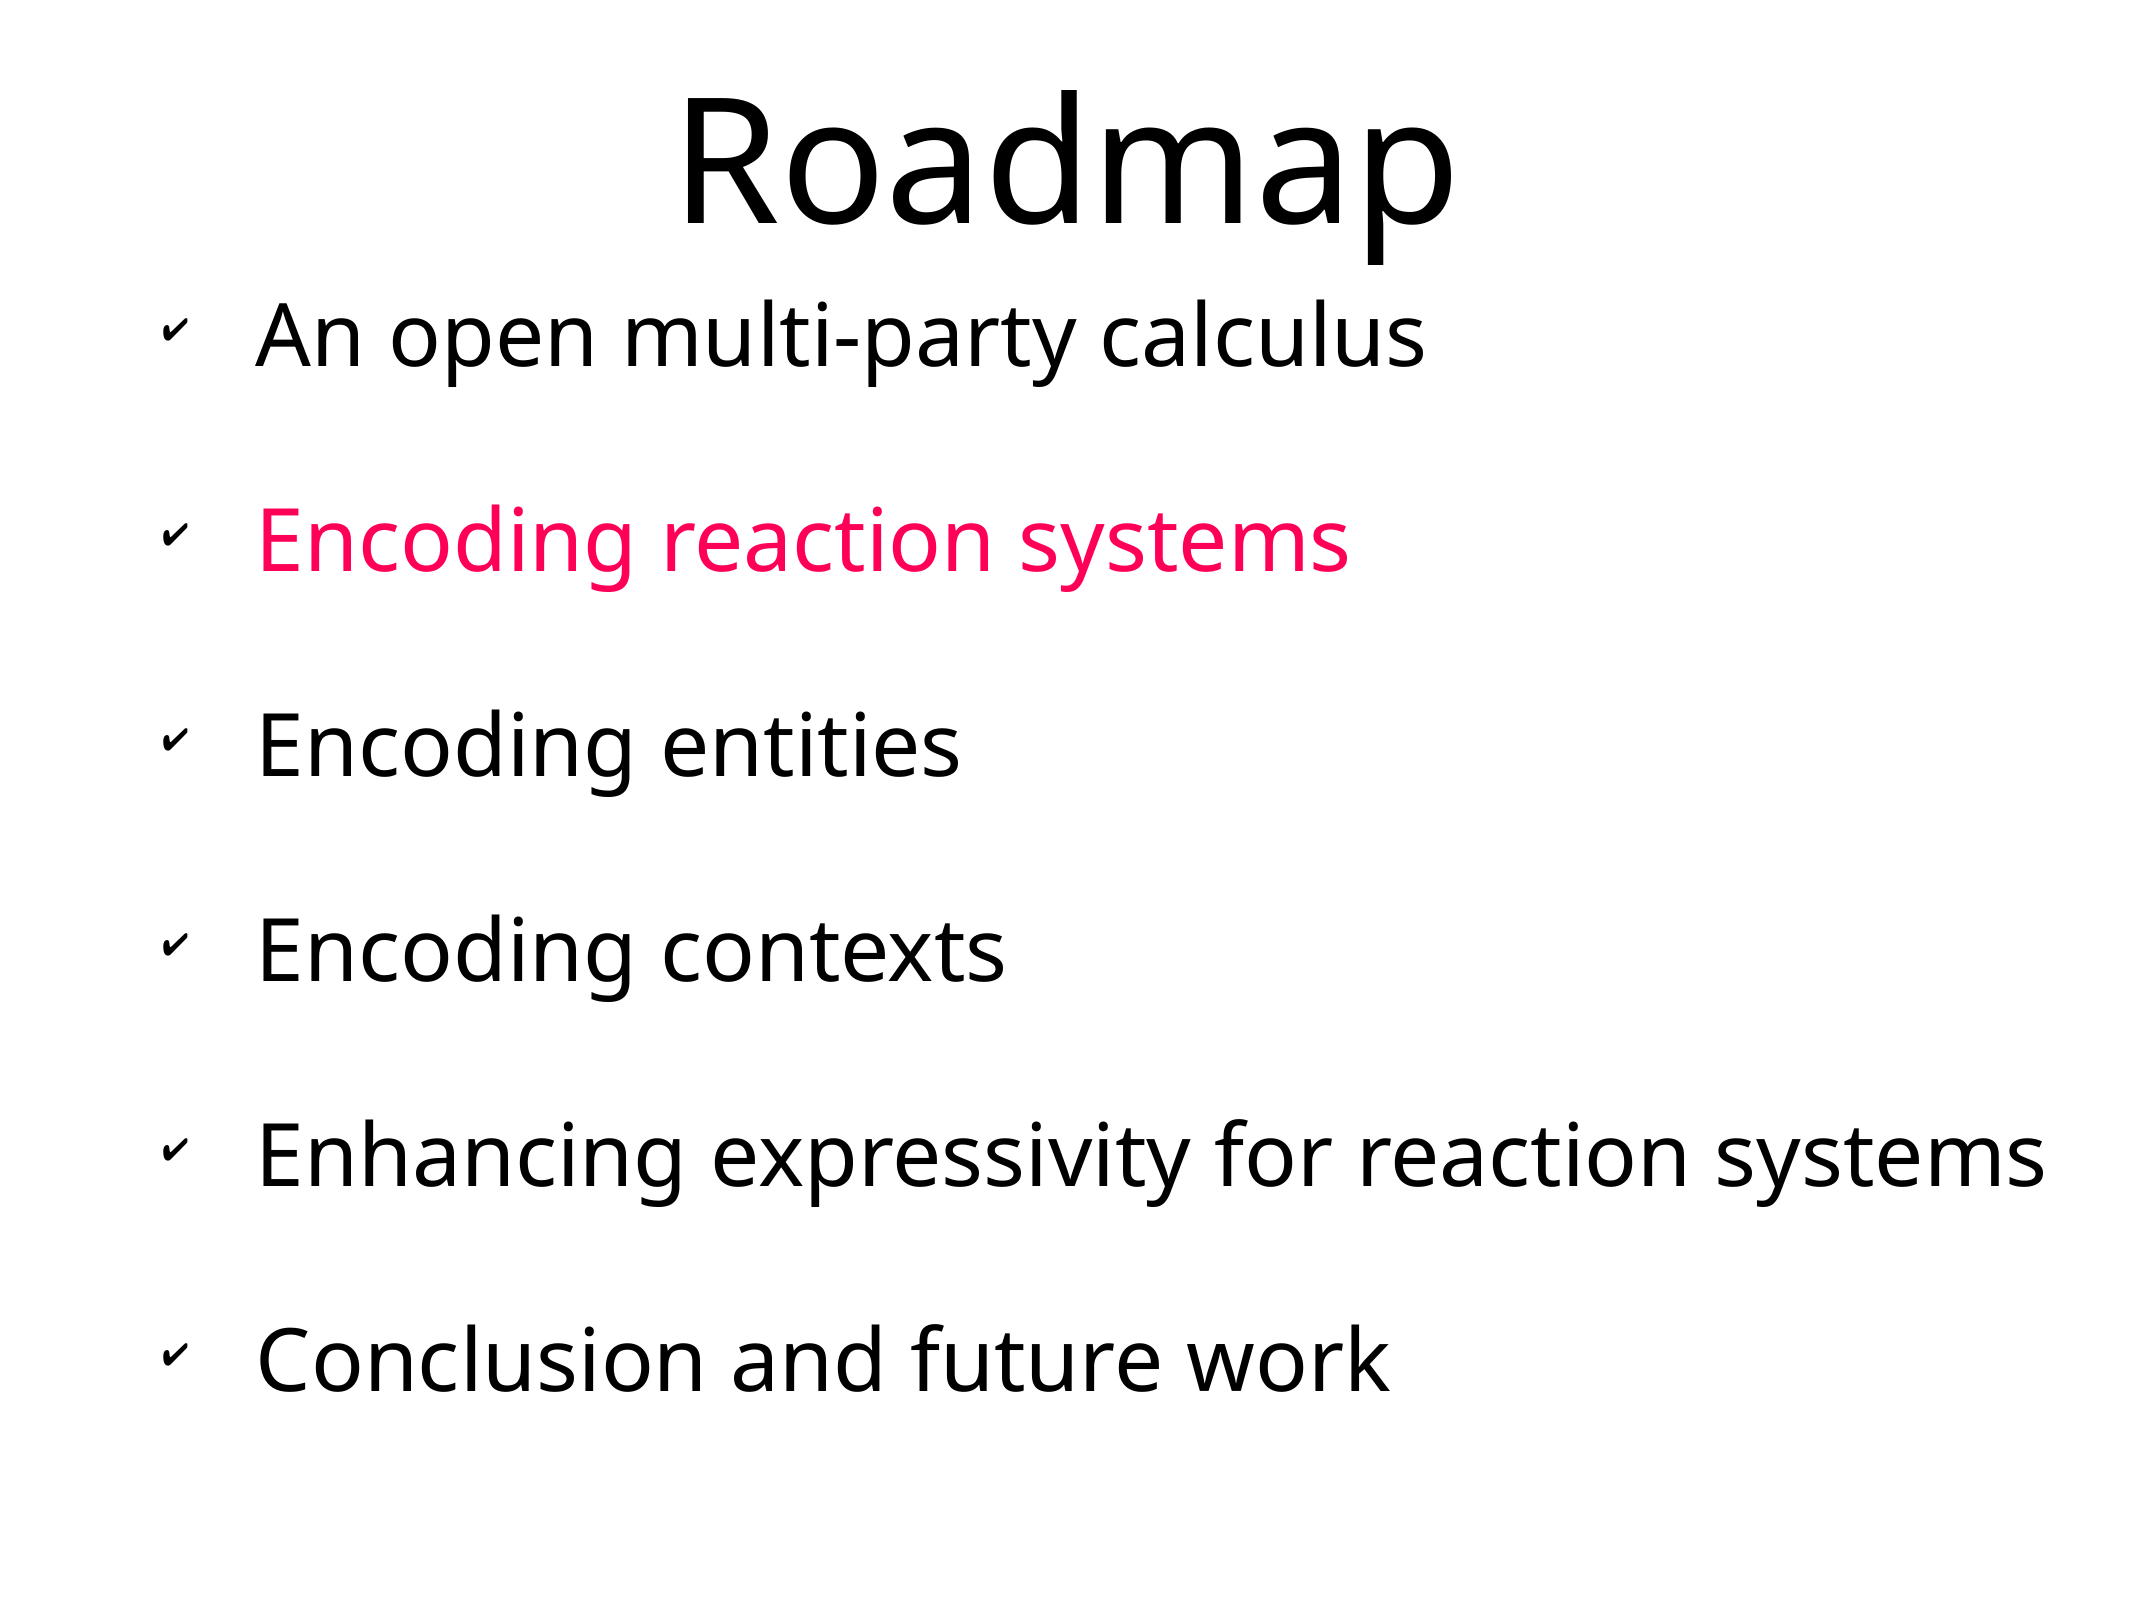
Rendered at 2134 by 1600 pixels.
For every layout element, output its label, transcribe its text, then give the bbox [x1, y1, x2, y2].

list An open multi-party calculus Encoding reaction systems Encoding entities Encoding contexts Enhancing expressivity for reaction systems Conclusion and future work [30, 271, 2086, 1548]
title Roadmap [208, 41, 1925, 271]
